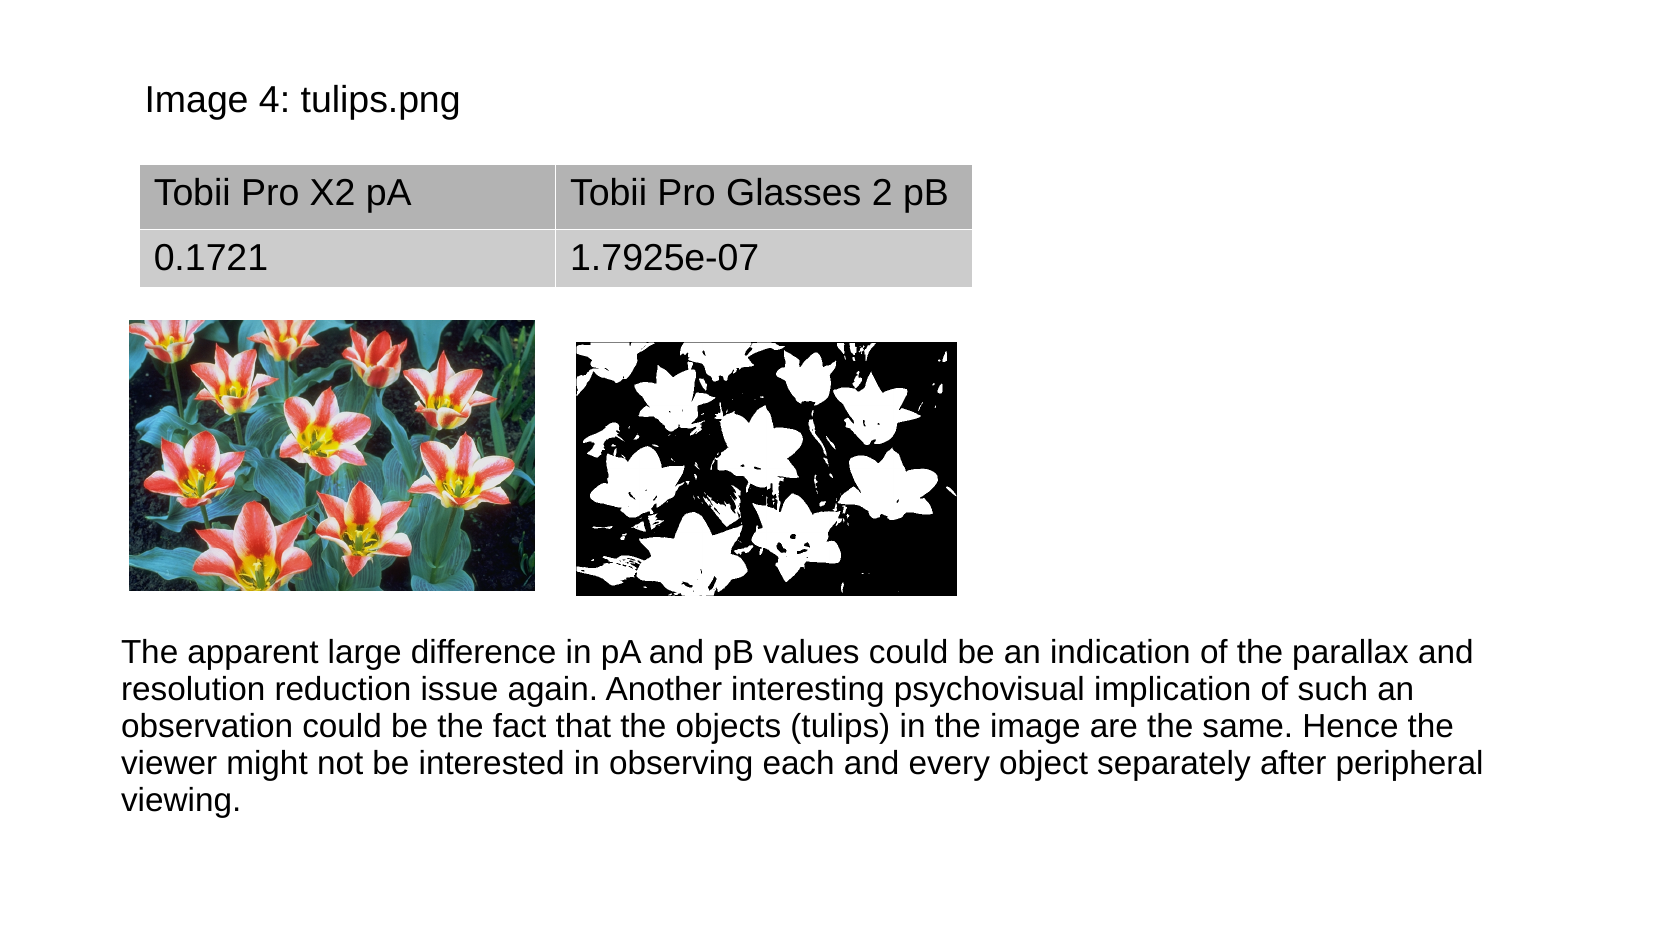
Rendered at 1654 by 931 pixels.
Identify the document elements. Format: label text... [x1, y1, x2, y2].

table_cell 1.7925e-07 [556, 230, 972, 287]
table_cell 0.1721 [140, 230, 555, 287]
table_header Tobii Pro X2 pA [140, 165, 555, 229]
text_box The apparent large difference in pA and pB values could be an indication of the parallax and resolution reduction issue again. Another interesting psychovisual implication of such an observation could be the fact that the objects (tulips) in the image are the same. Hence the viewer might not be interested in observing each and every object separately after peripheral viewing. [106, 625, 1571, 826]
table_header Tobii Pro Glasses 2 pB [556, 165, 972, 229]
picture [576, 342, 957, 596]
text_box Image 4: tulips.png [129, 70, 875, 128]
picture [129, 320, 535, 591]
